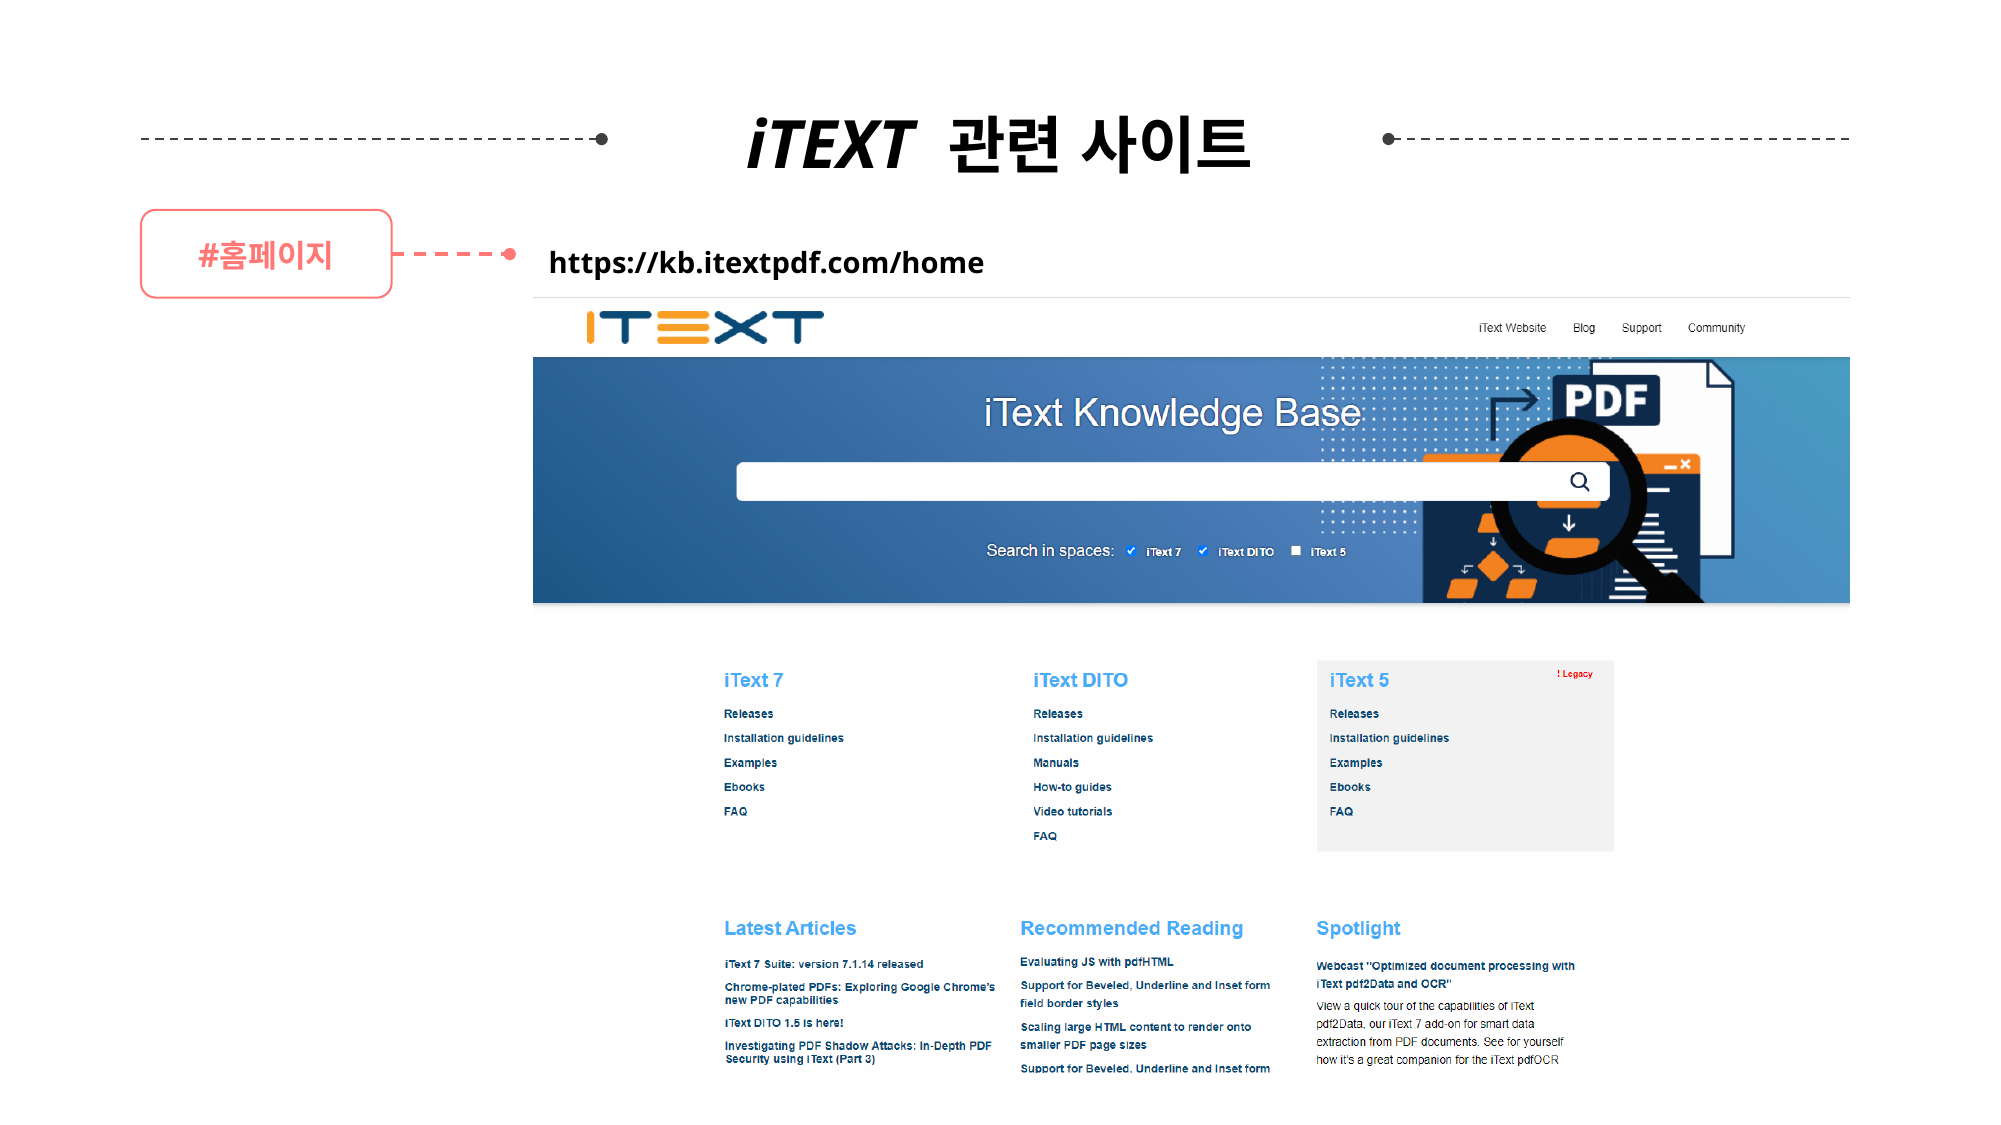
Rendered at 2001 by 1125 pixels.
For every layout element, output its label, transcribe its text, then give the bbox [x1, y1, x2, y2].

text_box iTEXT 관련 사이트 [613, 54, 1387, 191]
picture [533, 297, 1850, 1073]
text_box https://kb.itextpdf.com/home [533, 201, 1017, 297]
text_box #홈페이지 [141, 209, 392, 298]
